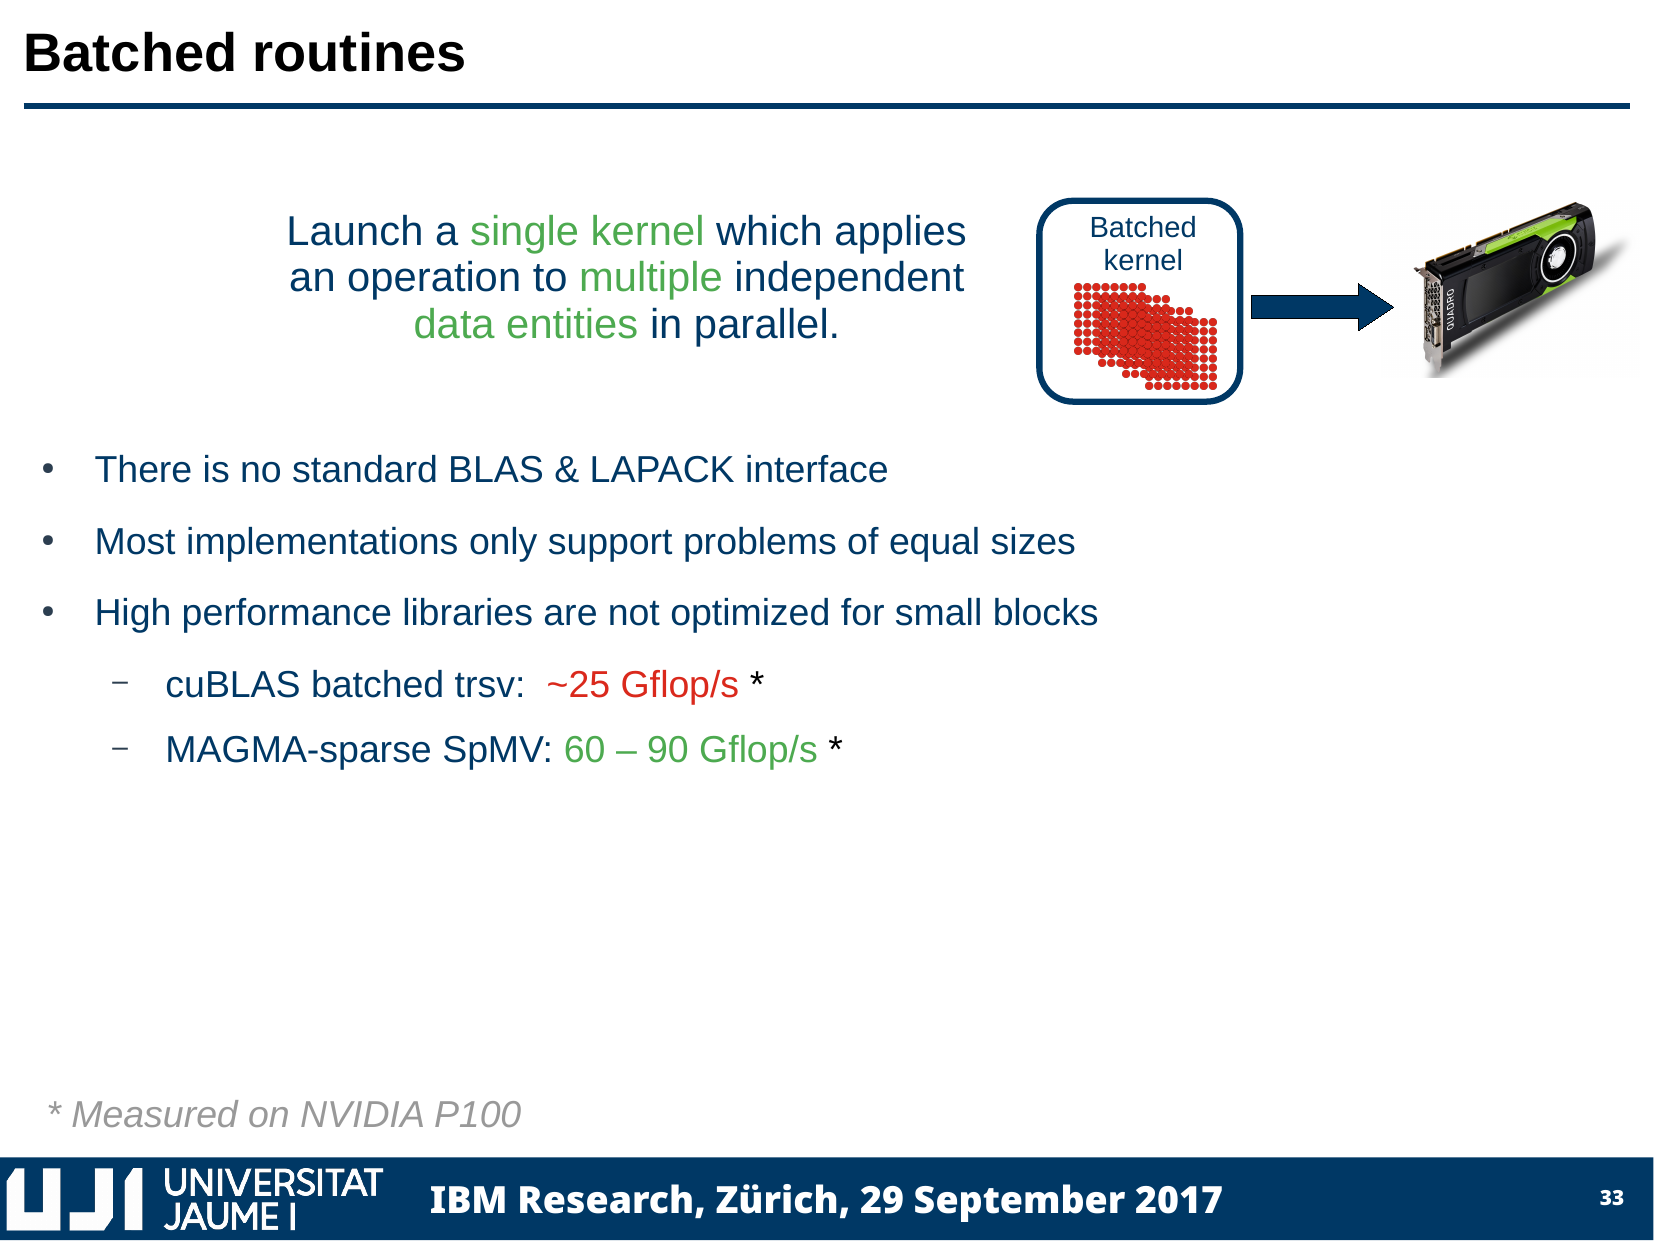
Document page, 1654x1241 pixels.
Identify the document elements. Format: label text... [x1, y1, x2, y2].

text_box Launch a single kernel which applies an operation to multiple independent data entities in parallel. [200, 200, 1016, 355]
picture [1381, 200, 1640, 378]
list There is no standard BLAS & LAPACK interface Most implementations only support problems of equal sizes High performance libraries are not optimized for small blocks cuBLAS batched trsv: ~25 Gflop/s * MAGMA-sparse SpMV: 60 – 90 Gflop/s * [23, 448, 1630, 1123]
picture [1074, 284, 1217, 390]
text_box [1251, 283, 1394, 331]
text_box Batched kernel [1074, 204, 1217, 284]
text_box * Measured on NVIDIA P100 [31, 1086, 579, 1146]
title Batched routines [23, 0, 1630, 107]
picture [0, 1158, 390, 1241]
